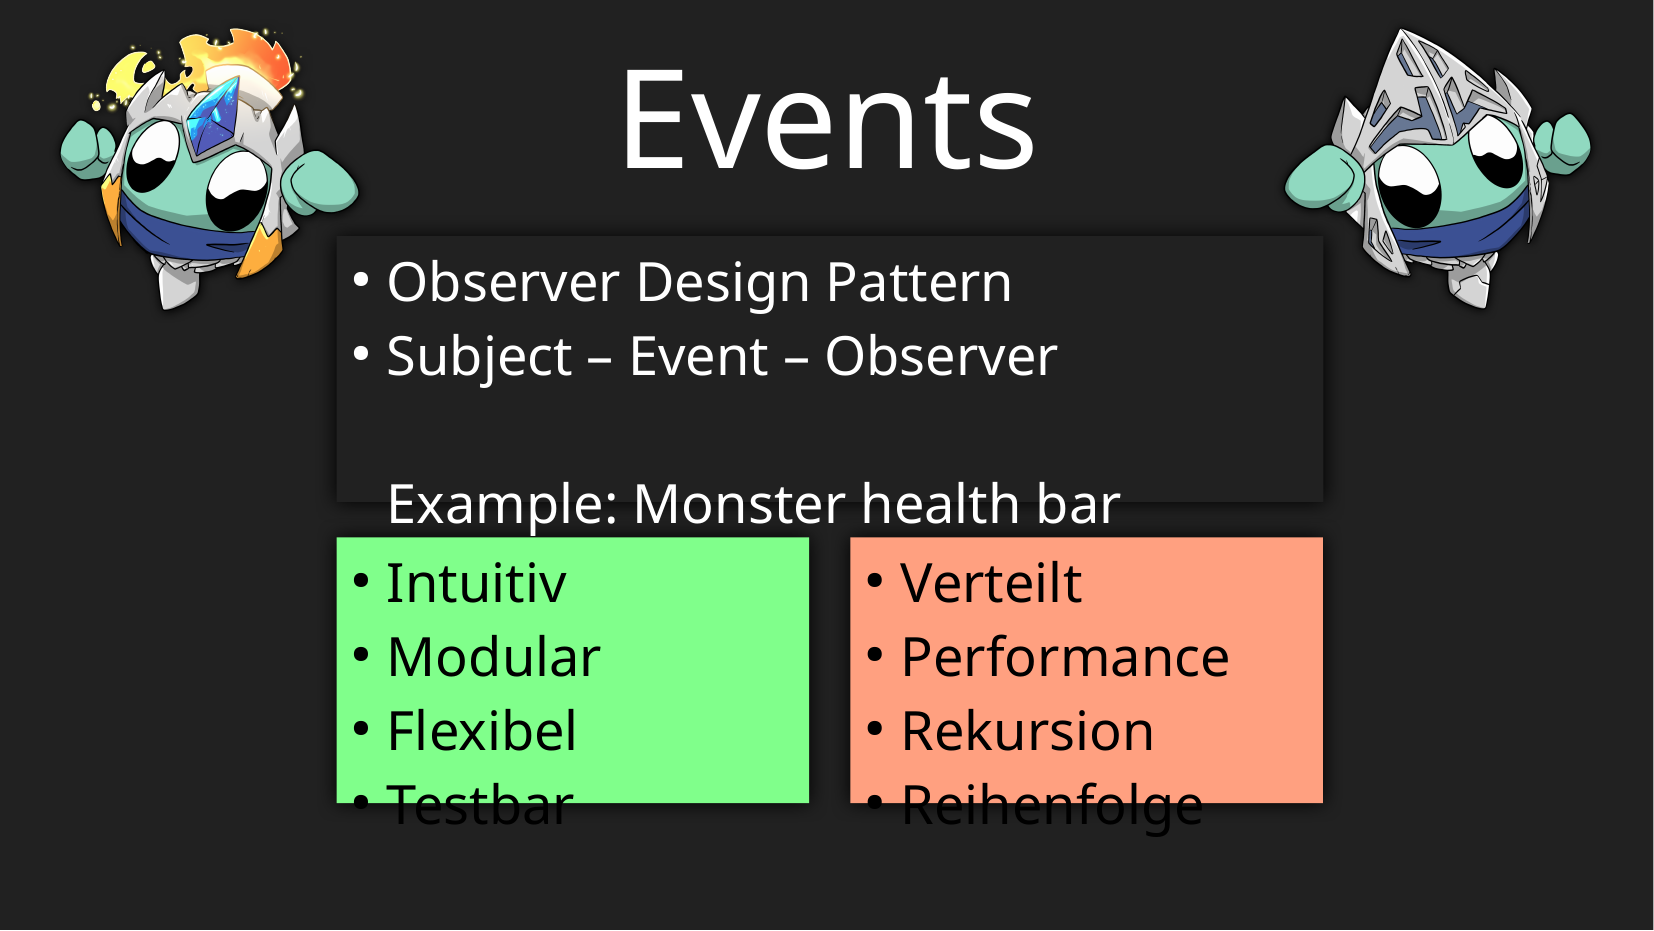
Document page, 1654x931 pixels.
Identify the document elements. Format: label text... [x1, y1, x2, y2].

text_box Verteilt Performance Rekursion Reihenfolge [850, 537, 1323, 804]
picture [0, 22, 526, 325]
text_box Intuitiv Modular Flexibel Testbar [336, 537, 810, 804]
title Events [82, 35, 1269, 194]
picture [1269, 13, 1613, 324]
text_box Observer Design Pattern Subject – Event – Observer Example: Monster health bar [336, 236, 1324, 502]
